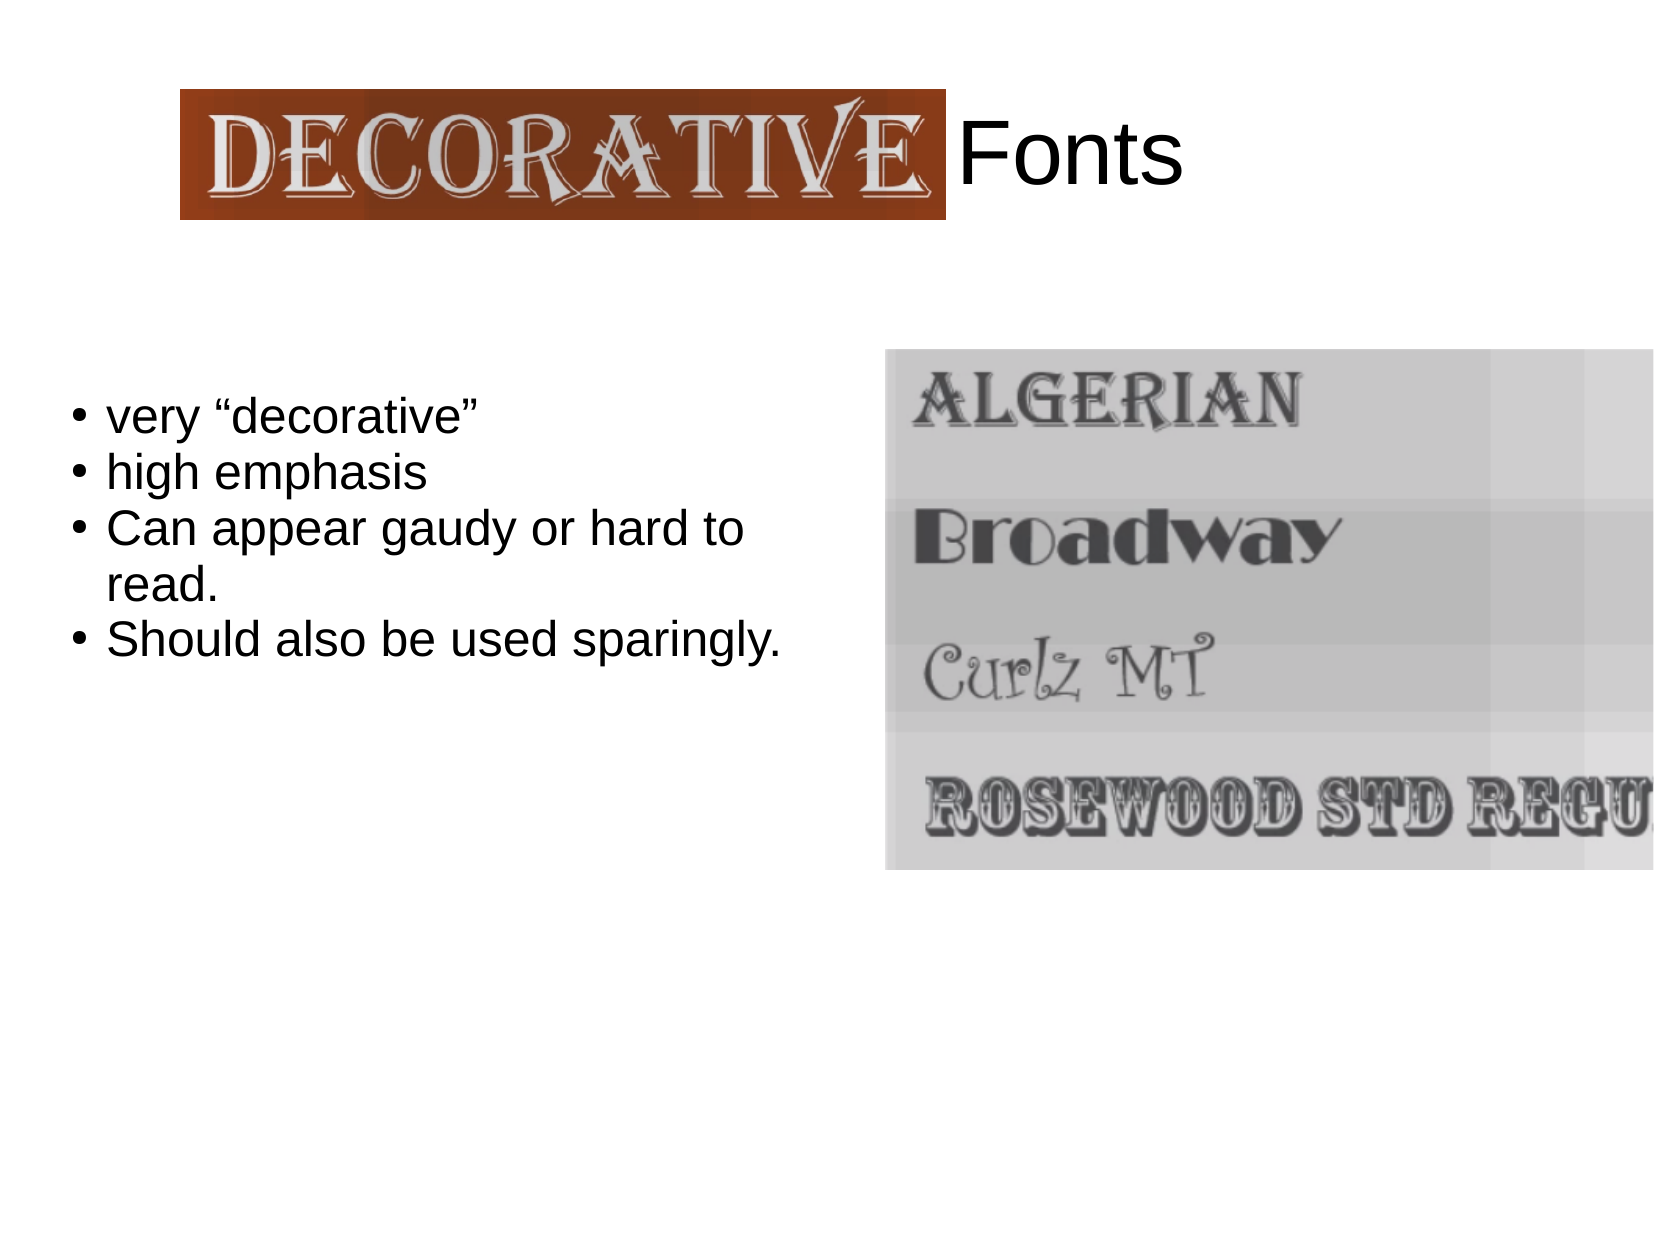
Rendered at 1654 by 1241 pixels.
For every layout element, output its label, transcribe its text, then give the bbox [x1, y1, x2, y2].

text_box very “decorative” high emphasis Can appear gaudy or hard to read. Should also be used sparingly. [55, 381, 856, 916]
picture [180, 89, 946, 220]
title Decorative Fonts [82, 49, 1571, 257]
picture [885, 349, 1654, 871]
